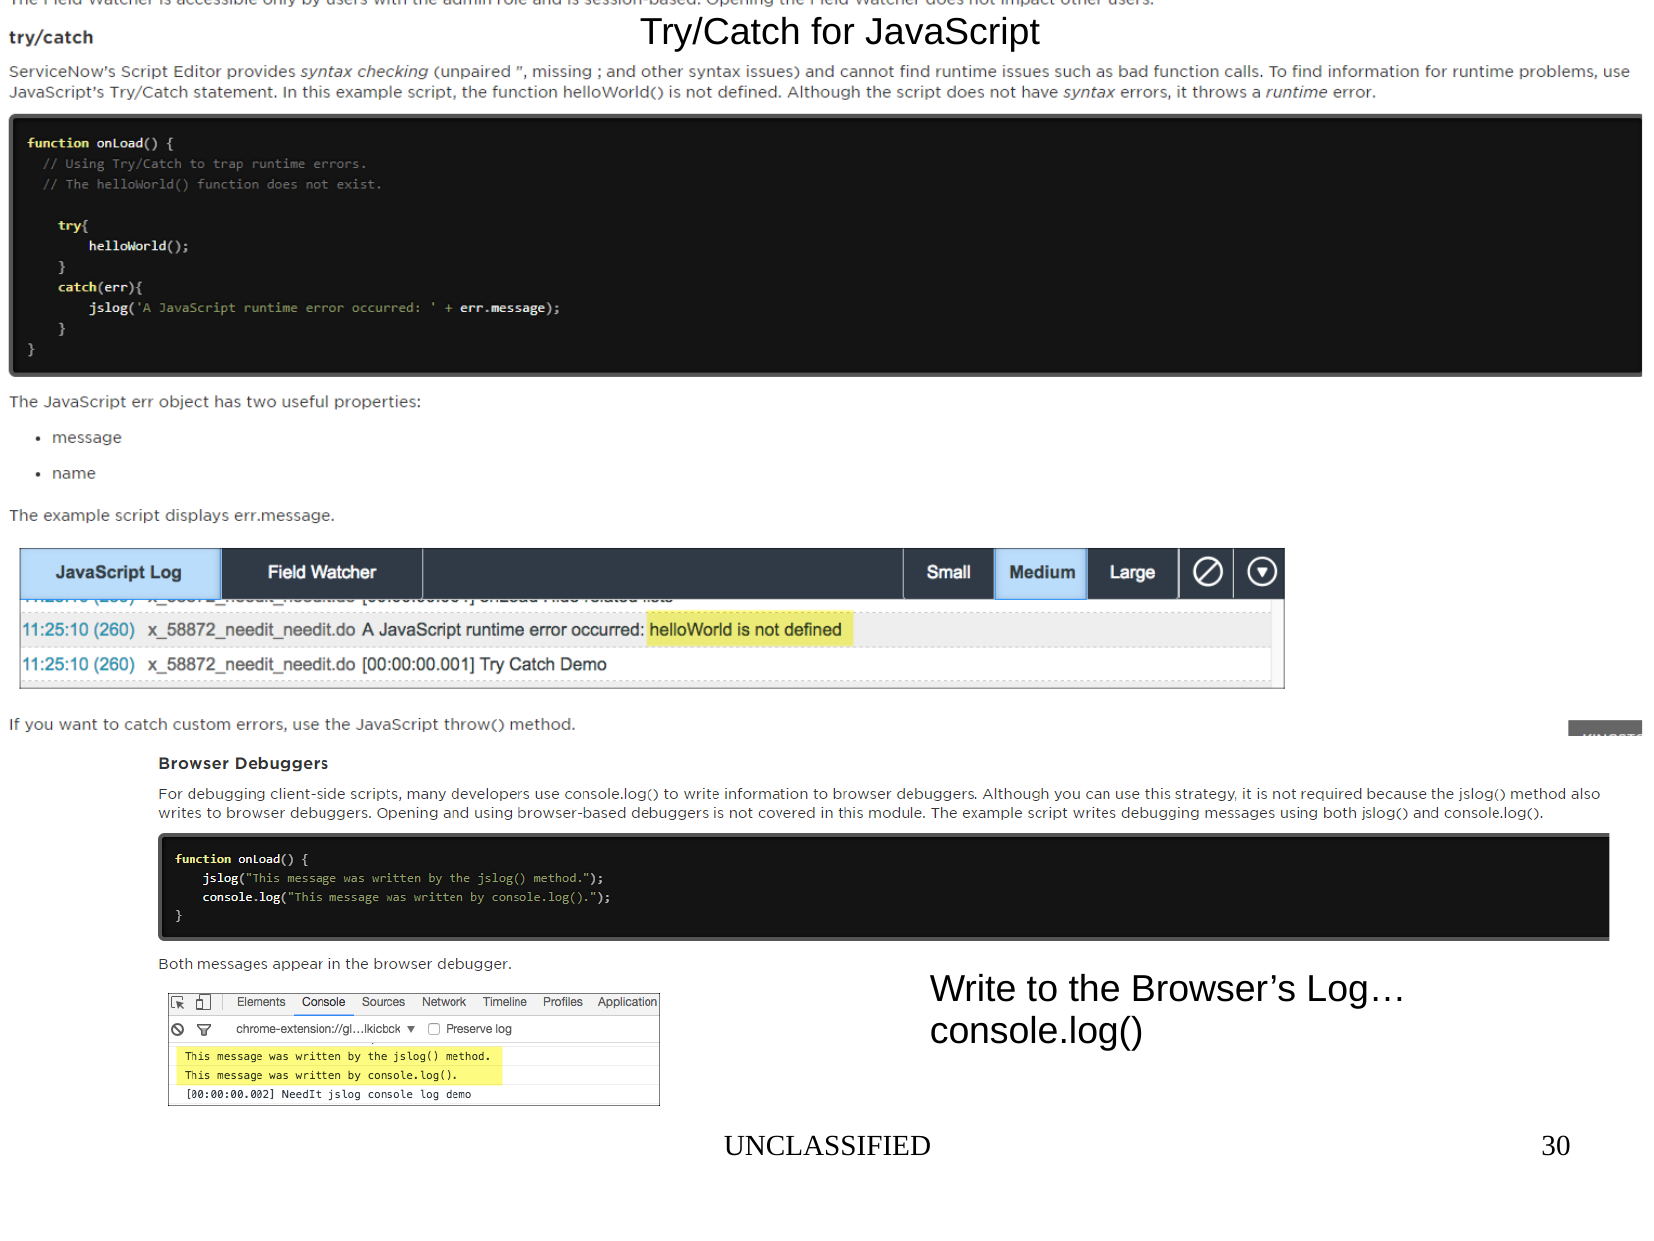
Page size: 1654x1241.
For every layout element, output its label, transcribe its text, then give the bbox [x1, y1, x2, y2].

picture [0, 0, 1643, 736]
picture [134, 750, 1610, 1111]
text_box Try/Catch for JavaScript [90, 3, 1591, 61]
text_box Write to the Browser’s Log… console.log() [915, 960, 1591, 1059]
